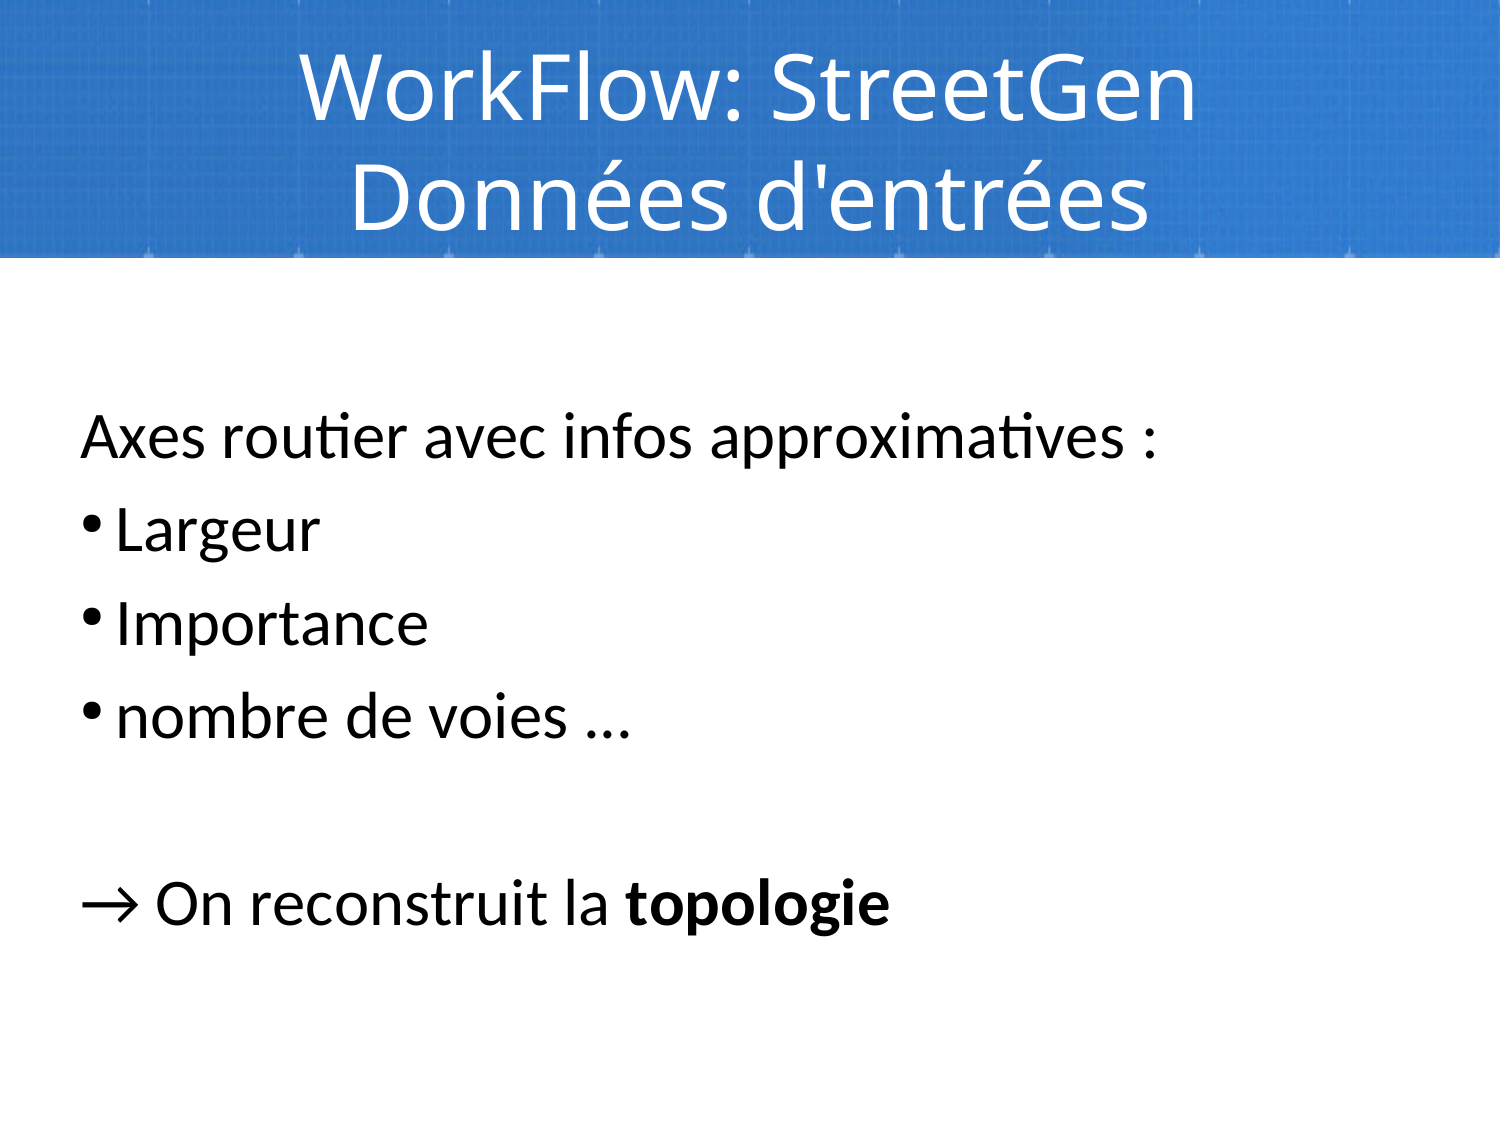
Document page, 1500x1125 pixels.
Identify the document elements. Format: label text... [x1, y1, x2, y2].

picture [0, 0, 1500, 258]
text_box Axes routier avec infos approximatives : Largeur Importance nombre de voies ... → On reconstruit la topologie [64, 290, 1441, 1000]
title WorkFlow: StreetGen Données d'entrées [35, 45, 1465, 233]
